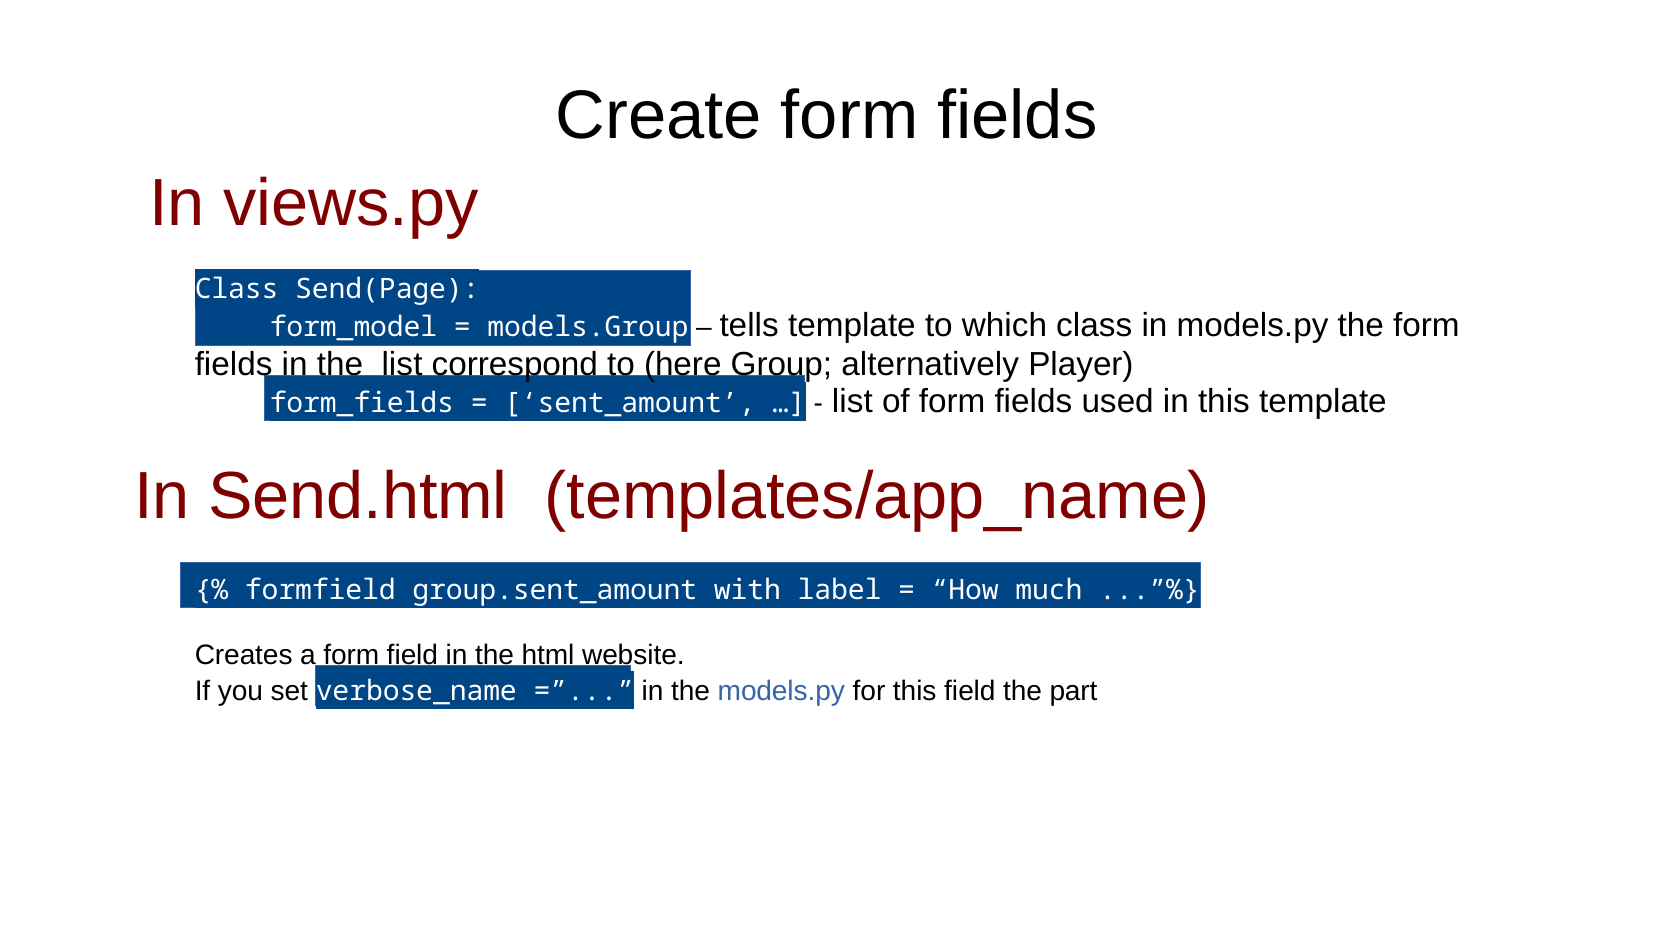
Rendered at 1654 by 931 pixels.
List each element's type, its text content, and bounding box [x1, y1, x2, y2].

text_box In Send.html (templates/app_name) [119, 450, 1231, 540]
text_box Class Send(Page): form_model = models.Group – tells template to which class in models.py the form fields in the list correspond to (here Group; alternatively Player) form_fields = [‘sent_amount’, …] - list of form fields used in this template [180, 261, 1531, 428]
text_box In views.py [134, 157, 496, 248]
title Create form fields [82, 37, 1571, 193]
text_box {% formfield group.sent_amount with label = “How much ...”%} Creates a form field in the html website. If you set verbose_name =”...” in the models.py for this field the part [180, 562, 1591, 761]
